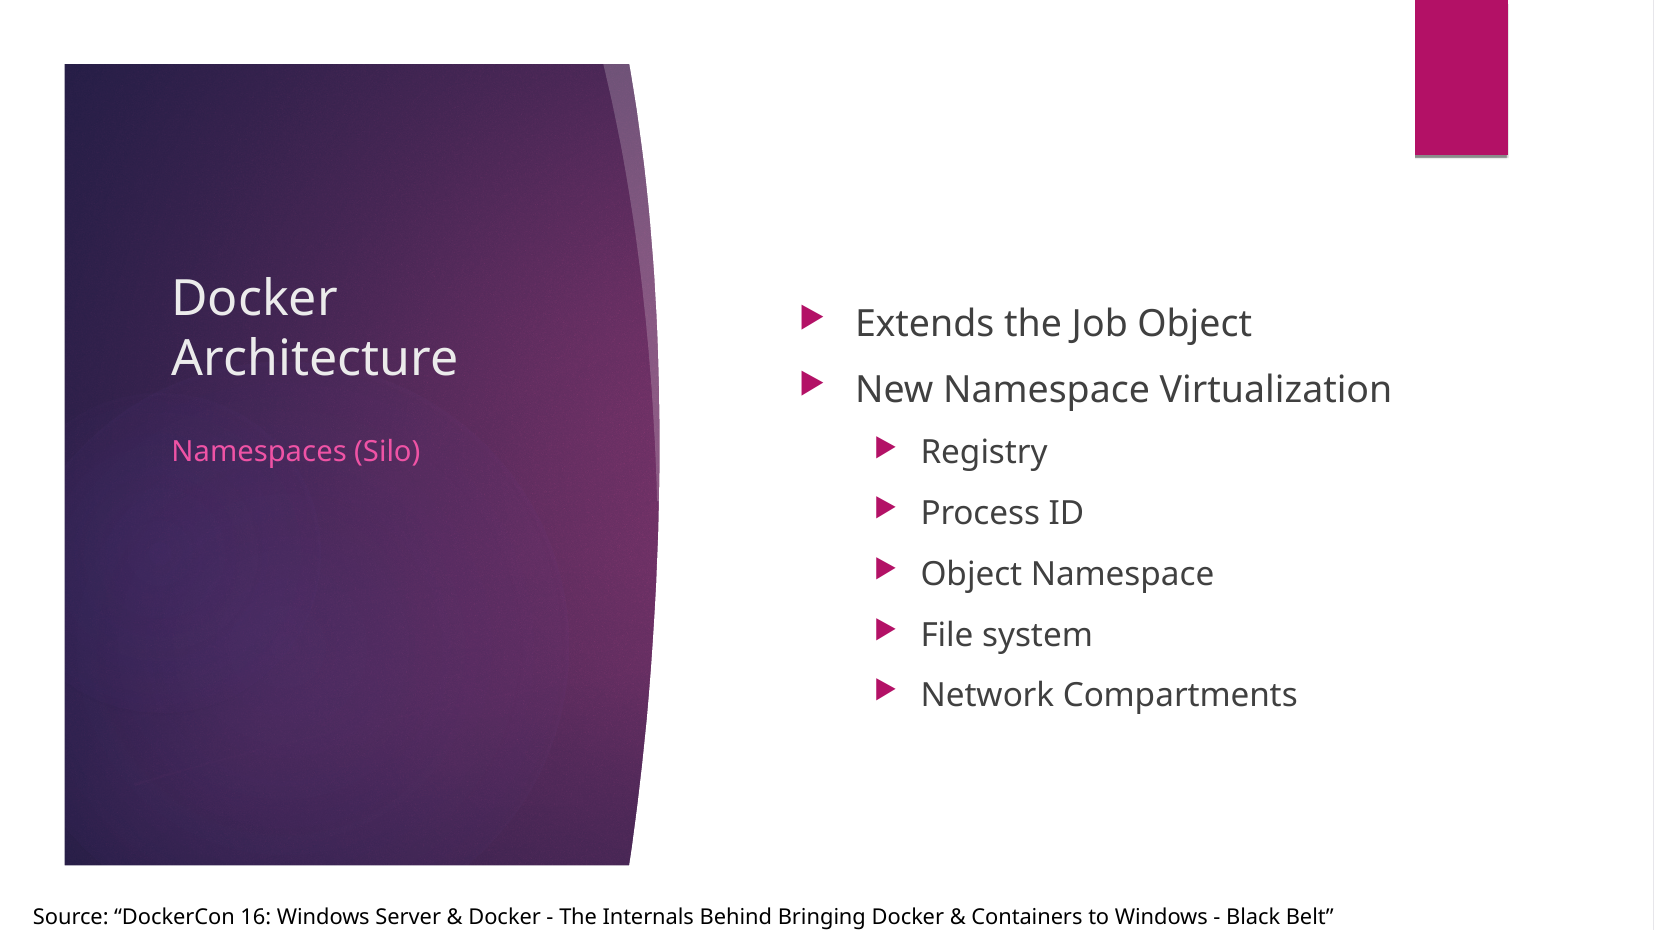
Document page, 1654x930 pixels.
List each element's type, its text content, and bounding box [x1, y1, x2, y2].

text_box Source: “DockerCon 16: Windows Server & Docker - The Internals Behind Bringing Docker & Containers to Windows - Black Belt” [18, 895, 1635, 930]
picture [65, 64, 658, 865]
list Extends the Job Object New Namespace Virtualization Registry Process ID Object Namespace File system Network Compartments [783, 196, 1488, 817]
list Namespaces (Silo) [156, 424, 536, 817]
title Docker Architecture [156, 175, 593, 393]
